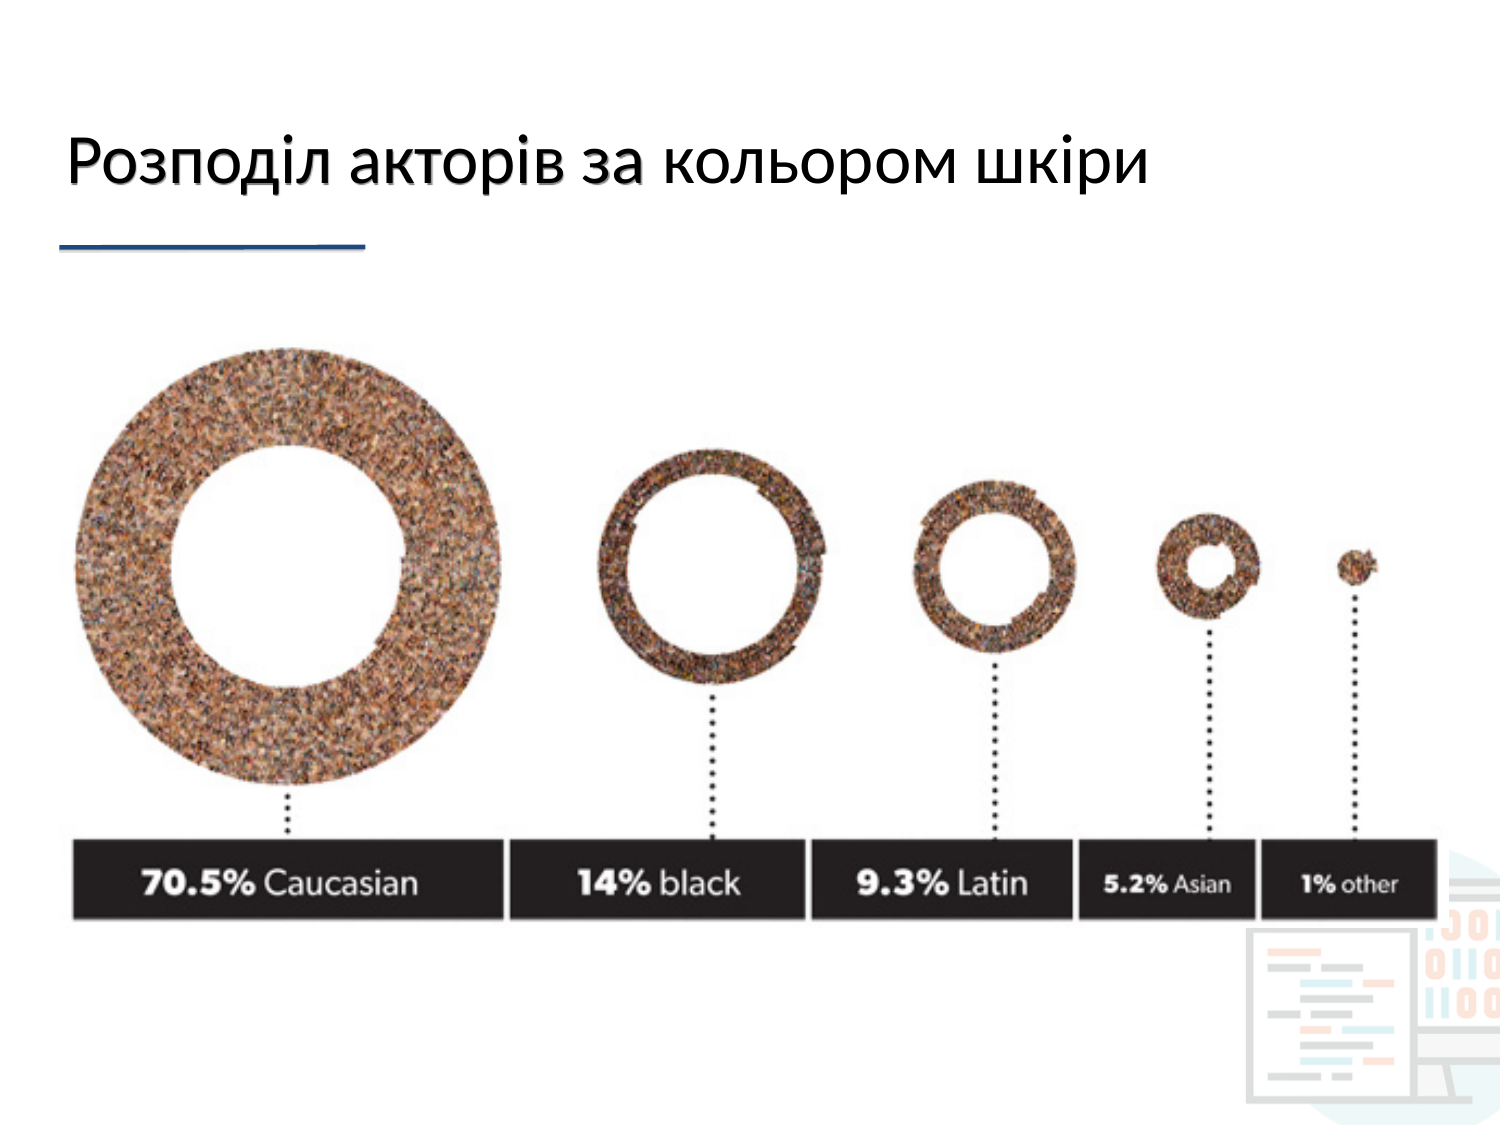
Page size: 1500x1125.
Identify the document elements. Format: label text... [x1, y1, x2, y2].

title Розподіл акторів за кольором шкіри [51, 97, 1449, 223]
picture [59, 342, 1500, 1125]
